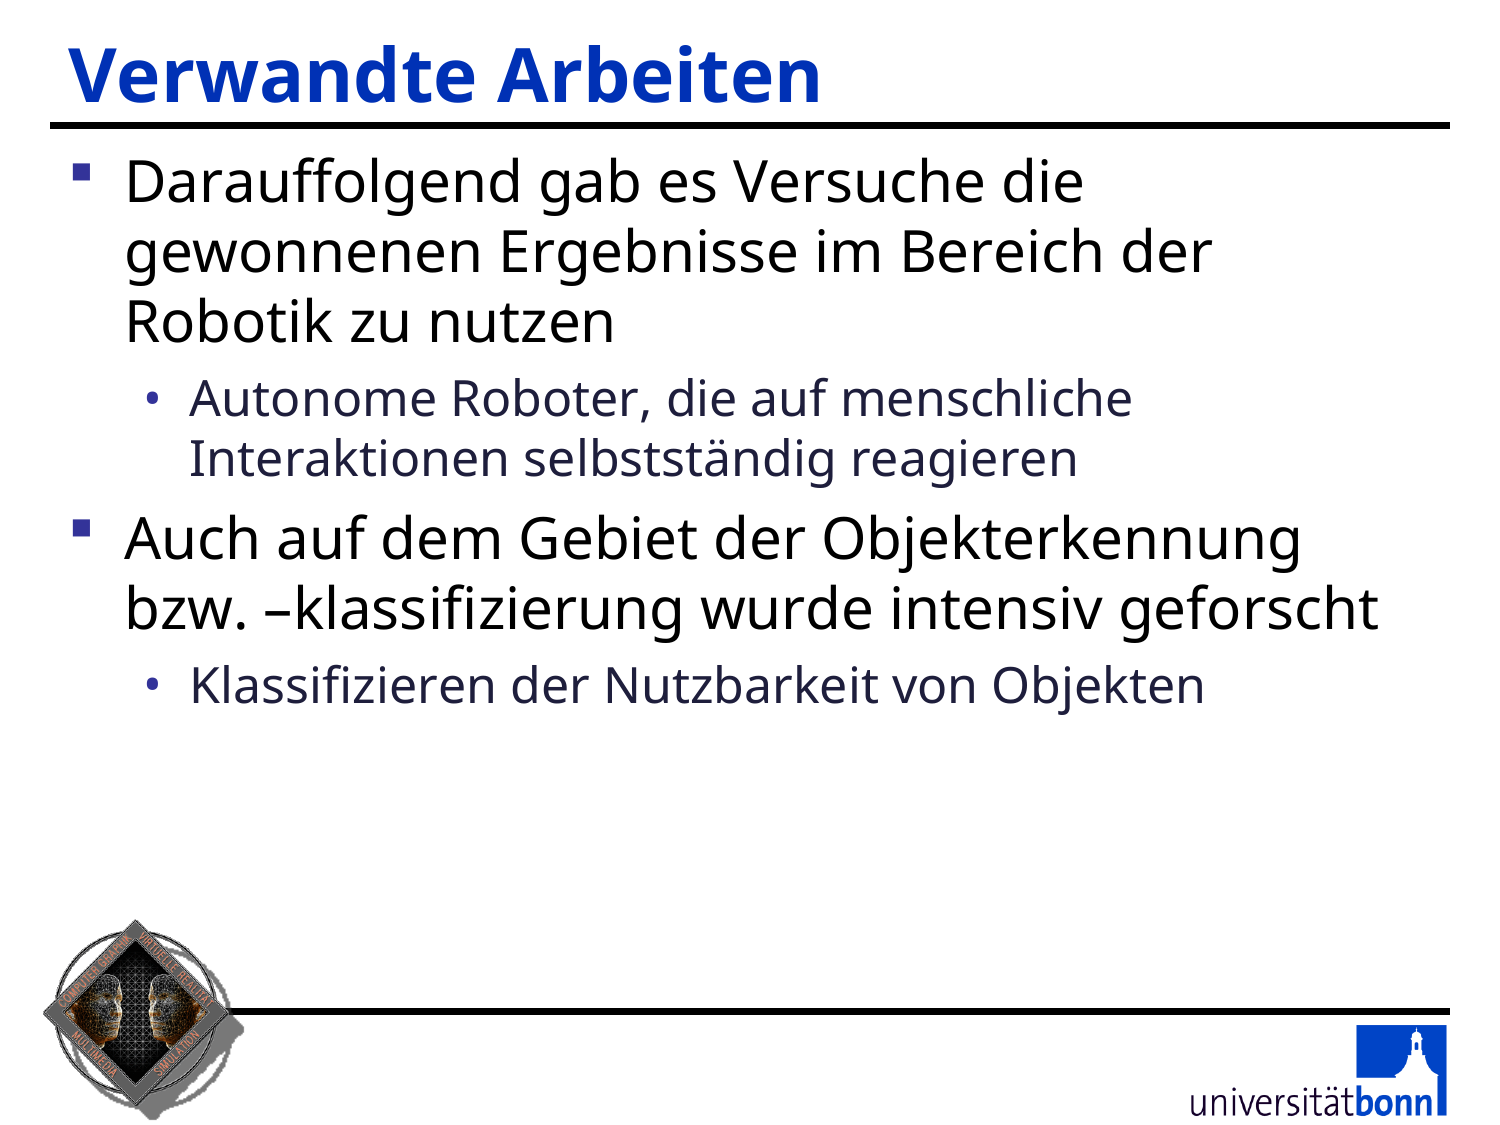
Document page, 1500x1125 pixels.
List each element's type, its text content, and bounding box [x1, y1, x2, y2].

list Darauffolgend gab es Versuche die gewonnenen Ergebnisse im Bereich der Robotik zu nutzen Autonome Roboter, die auf menschliche Interaktionen selbstständig reagieren Auch auf dem Gebiet der Objekterkennung bzw. –klassifizierung wurde intensiv geforscht Klassifizieren der Nutzbarkeit von Objekten [53, 137, 1447, 1012]
picture [1189, 1023, 1448, 1117]
picture [41, 917, 229, 1106]
title Verwandte Arbeiten [53, 18, 1447, 126]
